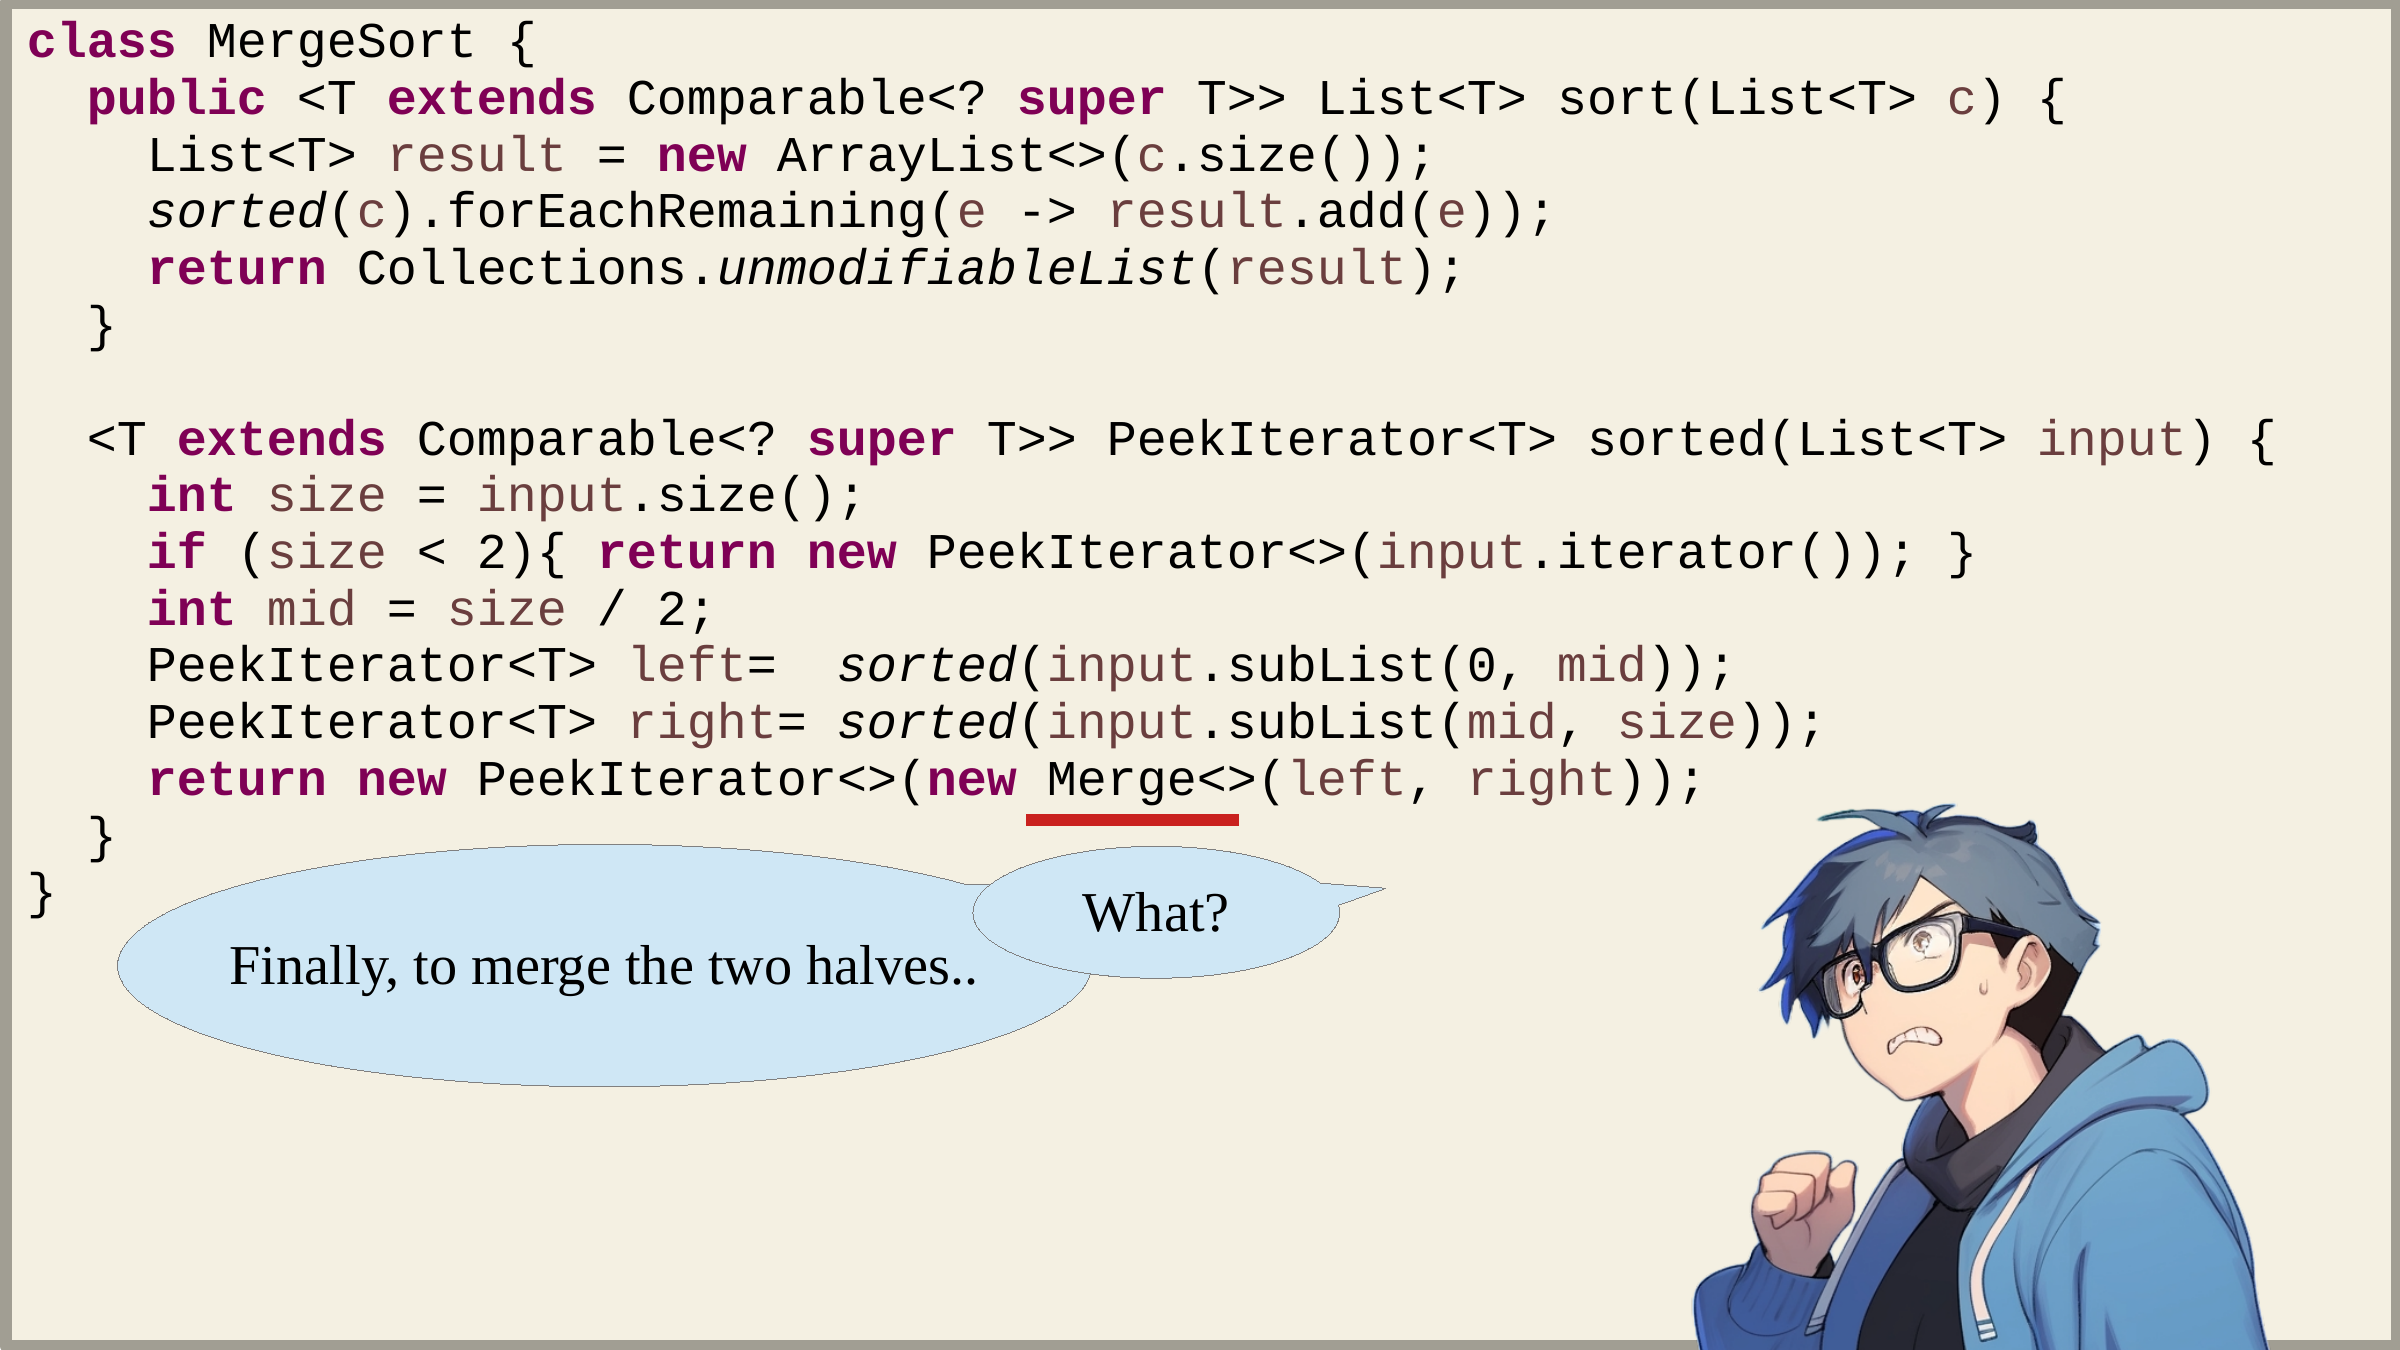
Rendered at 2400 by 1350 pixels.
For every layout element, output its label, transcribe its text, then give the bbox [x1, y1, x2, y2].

text_box class MergeSort { public <T extends Comparable<? super T>> List<T> sort(List<T> c) { List<T> result = new ArrayList<>(c.size()); sorted(c).forEachRemaining(e -> result.add(e)); return Collections.unmodifiableList(result); } <T extends Comparable<? super T>> PeekIterator<T> sorted(List<T> input) { int size = input.size(); if (size < 2){ return new PeekIterator<>(input.iterator()); } int mid = size / 2; PeekIterator<T> left= sorted(input.subList(0, mid)); PeekIterator<T> right= sorted(input.subList(mid, size)); return new PeekIterator<>(new Merge<>(left, right)); } } [5, 2, 2398, 1346]
picture [1649, 607, 2400, 1350]
text_box Finally, to merge the two halves.. [117, 844, 1091, 1087]
text_box What? [972, 846, 1386, 979]
